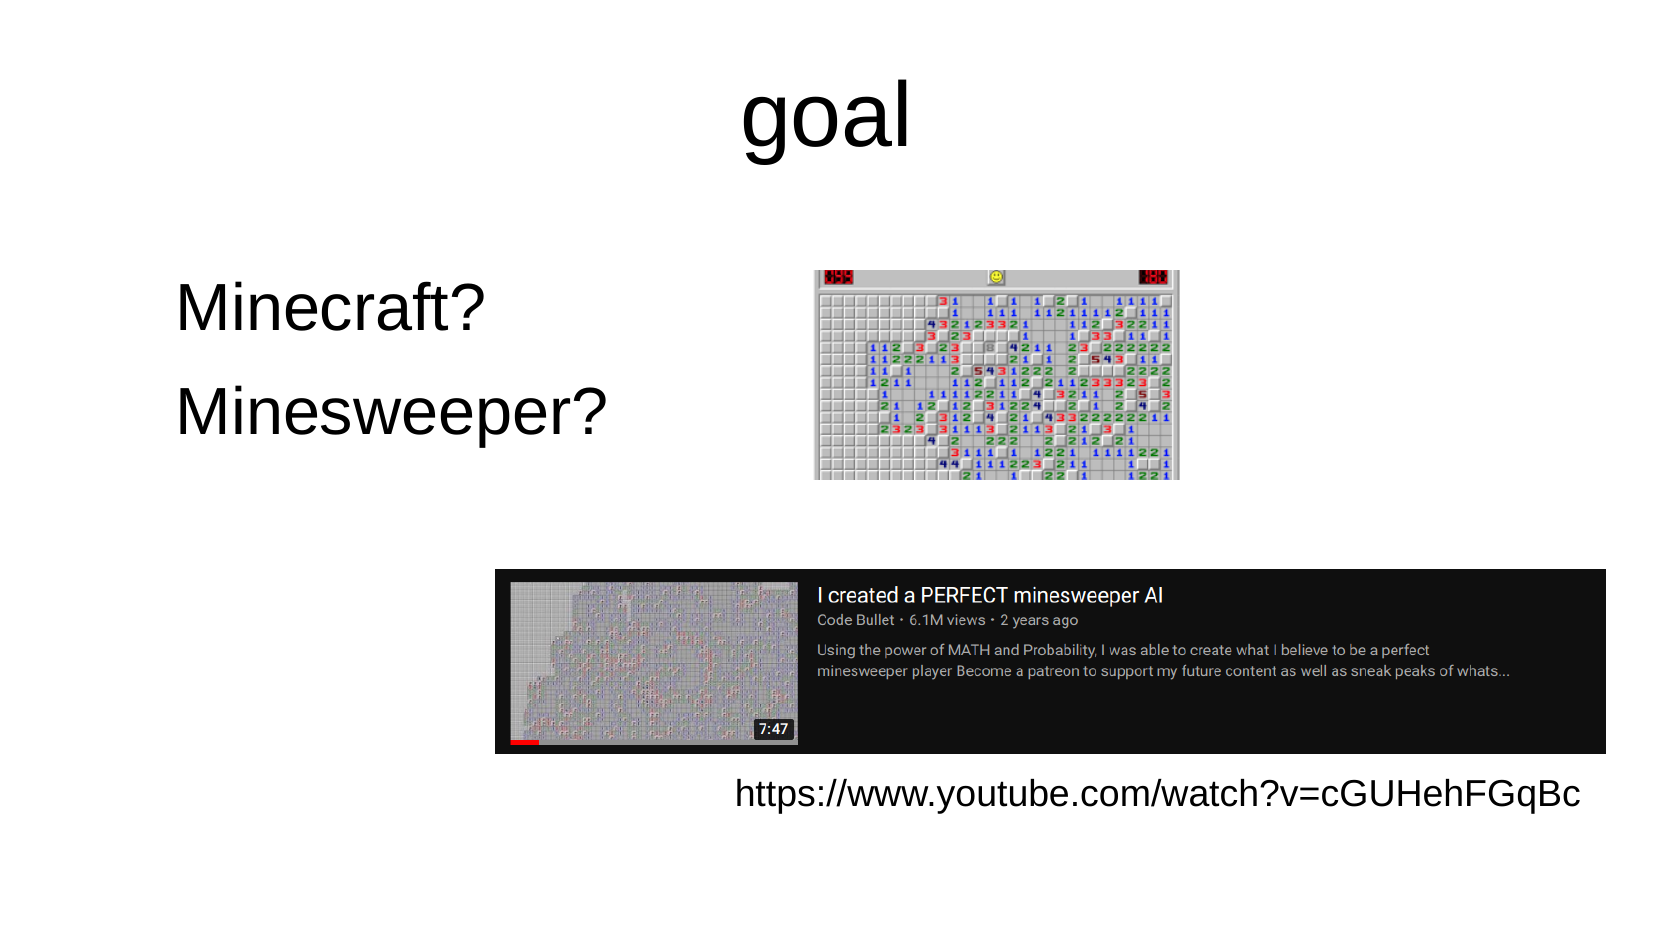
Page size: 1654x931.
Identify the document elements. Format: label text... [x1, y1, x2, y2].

picture [810, 270, 1186, 481]
list Minecraft? Minesweeper? [105, 270, 1594, 810]
title goal [82, 37, 1571, 193]
picture [495, 569, 1606, 754]
text_box https://www.youtube.com/watch?v=cGUHehFGqBc [720, 765, 1597, 822]
